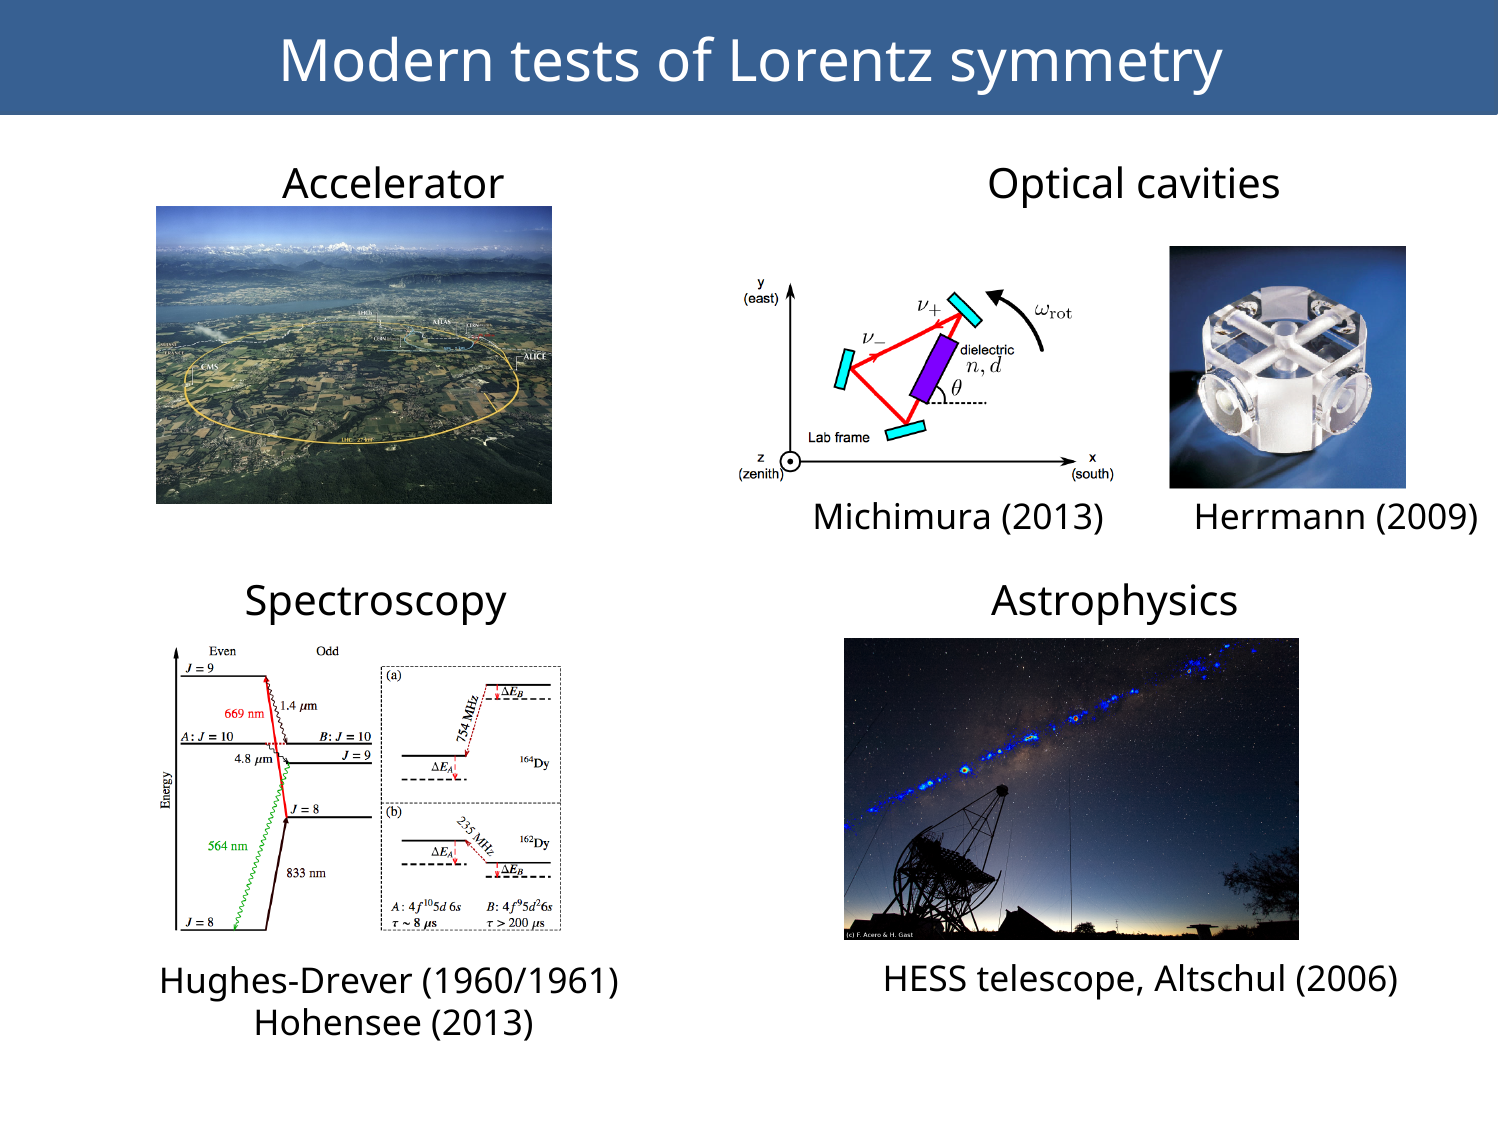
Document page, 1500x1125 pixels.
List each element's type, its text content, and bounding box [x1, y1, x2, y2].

picture [138, 642, 573, 943]
text_box Accelerator [273, 157, 434, 205]
text_box Modern tests of Lorentz symmetry [61, 19, 1442, 93]
text_box Herrmann (2009) [1185, 494, 1388, 537]
text_box Michimura (2013) [804, 494, 1010, 537]
picture [1158, 234, 1415, 498]
text_box Hughes-Drever (1960/1961) Hohensee (2013) [286, 979, 492, 1022]
text_box Spectroscopy [236, 575, 471, 623]
text_box Optical cavities [978, 157, 1165, 205]
text_box HESS telescope, Altschul (2006) [874, 956, 1248, 999]
text_box Astrophysics [982, 575, 1161, 623]
picture [156, 206, 552, 504]
picture [724, 252, 1126, 493]
picture [844, 638, 1299, 940]
